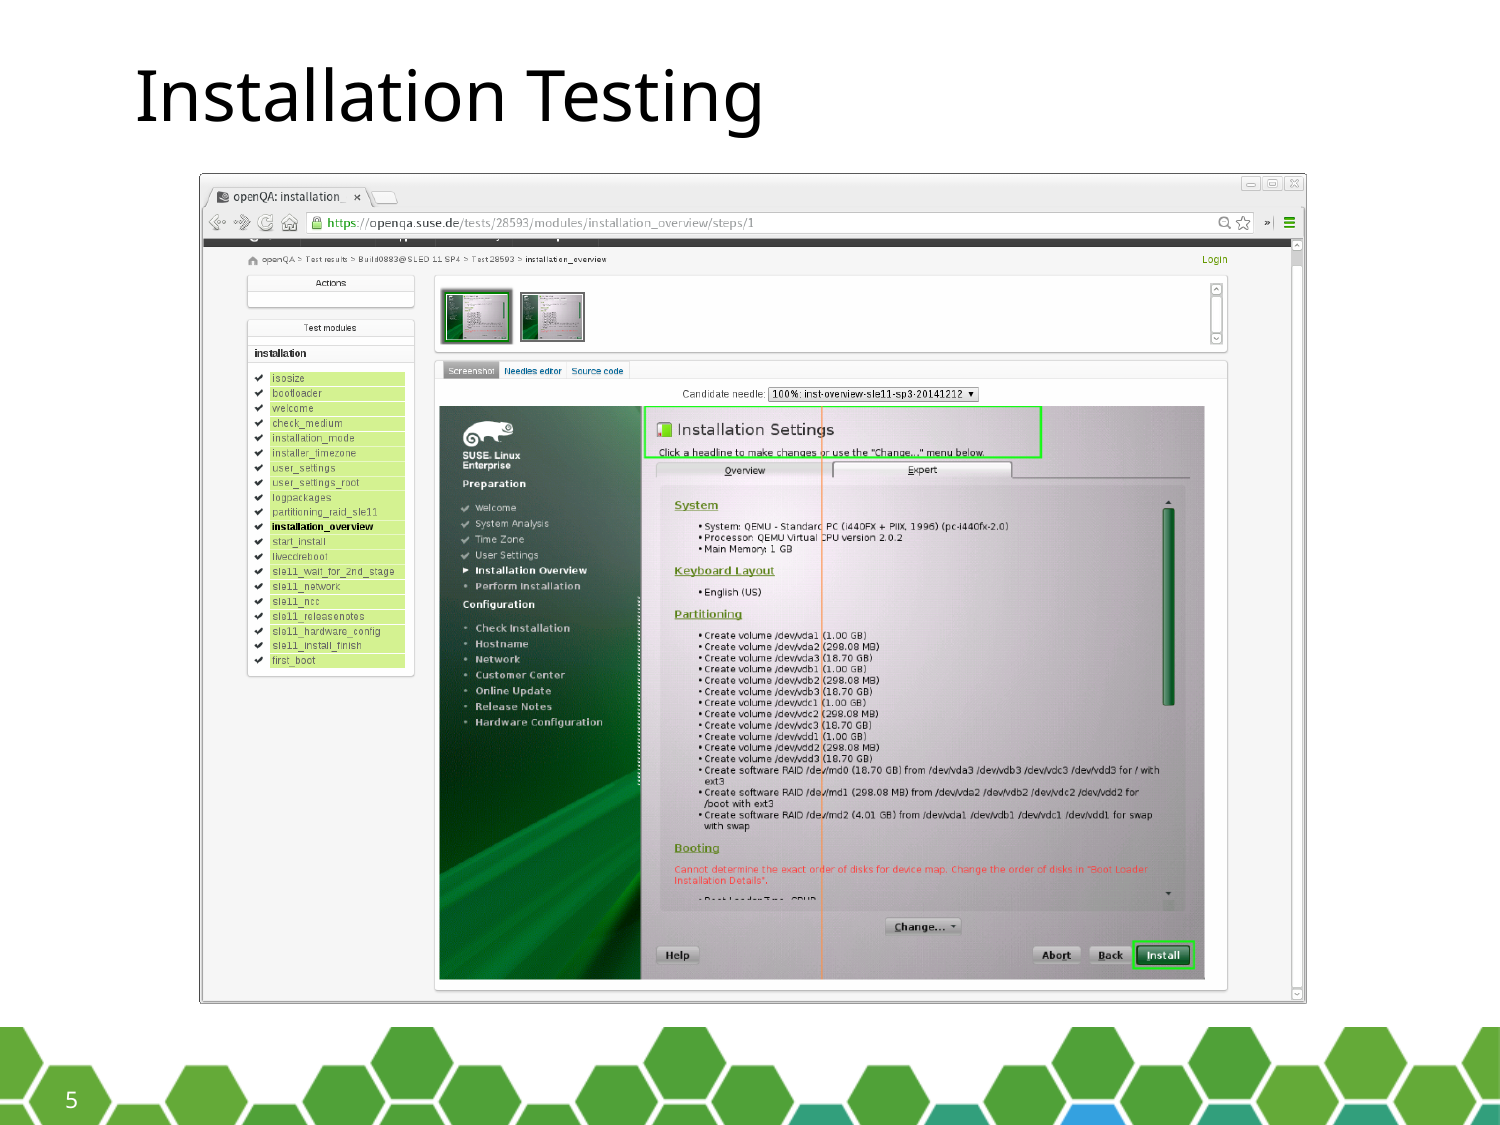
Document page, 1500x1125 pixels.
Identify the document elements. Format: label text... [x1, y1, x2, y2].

picture [0, 1027, 1500, 1125]
picture [199, 173, 1307, 1004]
title Installation Testing [135, 12, 1372, 175]
